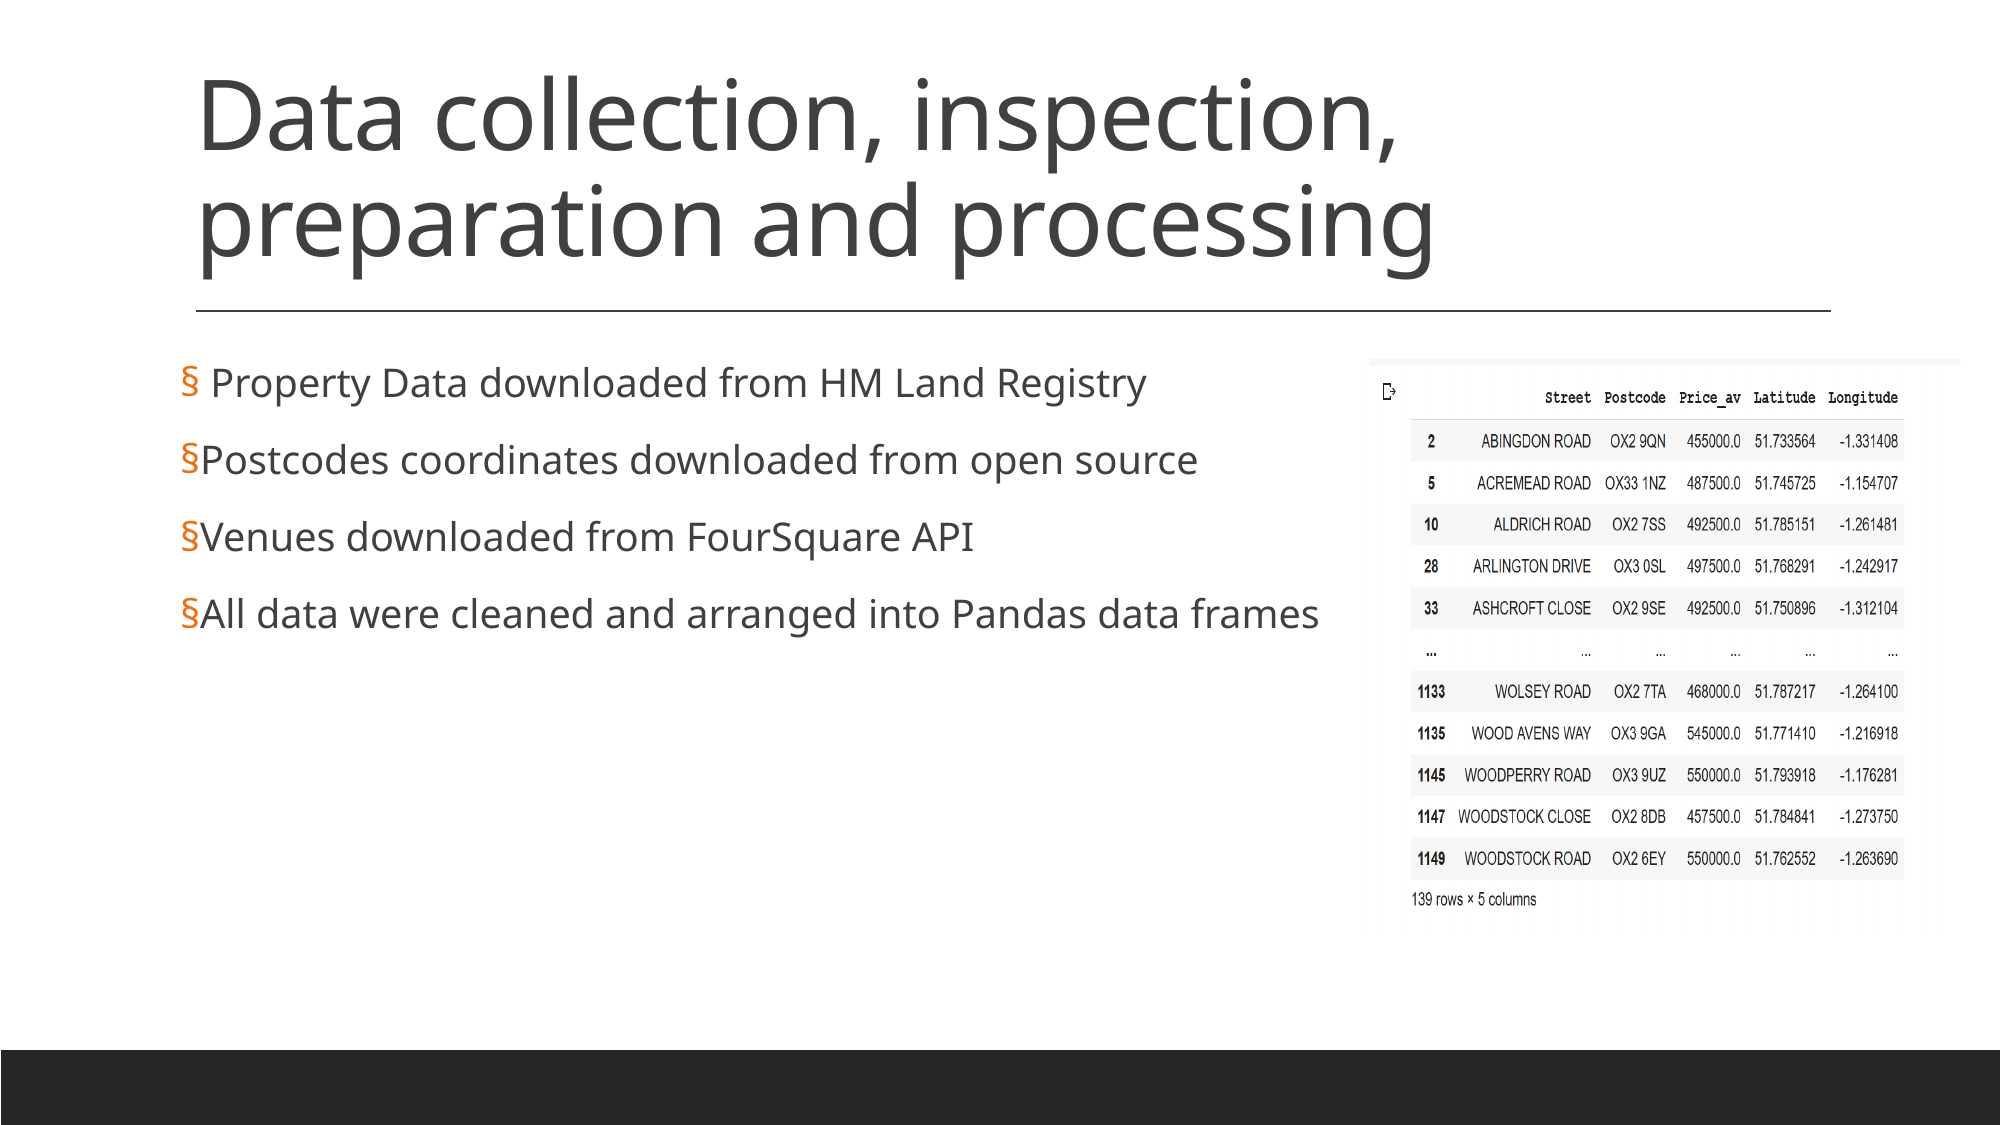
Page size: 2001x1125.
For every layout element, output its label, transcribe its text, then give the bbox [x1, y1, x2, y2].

title Data collection, inspection, preparation and processing [180, 47, 1831, 286]
list Property Data downloaded from HM Land Registry Postcodes coordinates downloaded from open source Venues downloaded from FourSquare API All data were cleaned and arranged into Pandas data frames [180, 345, 1831, 963]
picture [1357, 359, 1961, 933]
